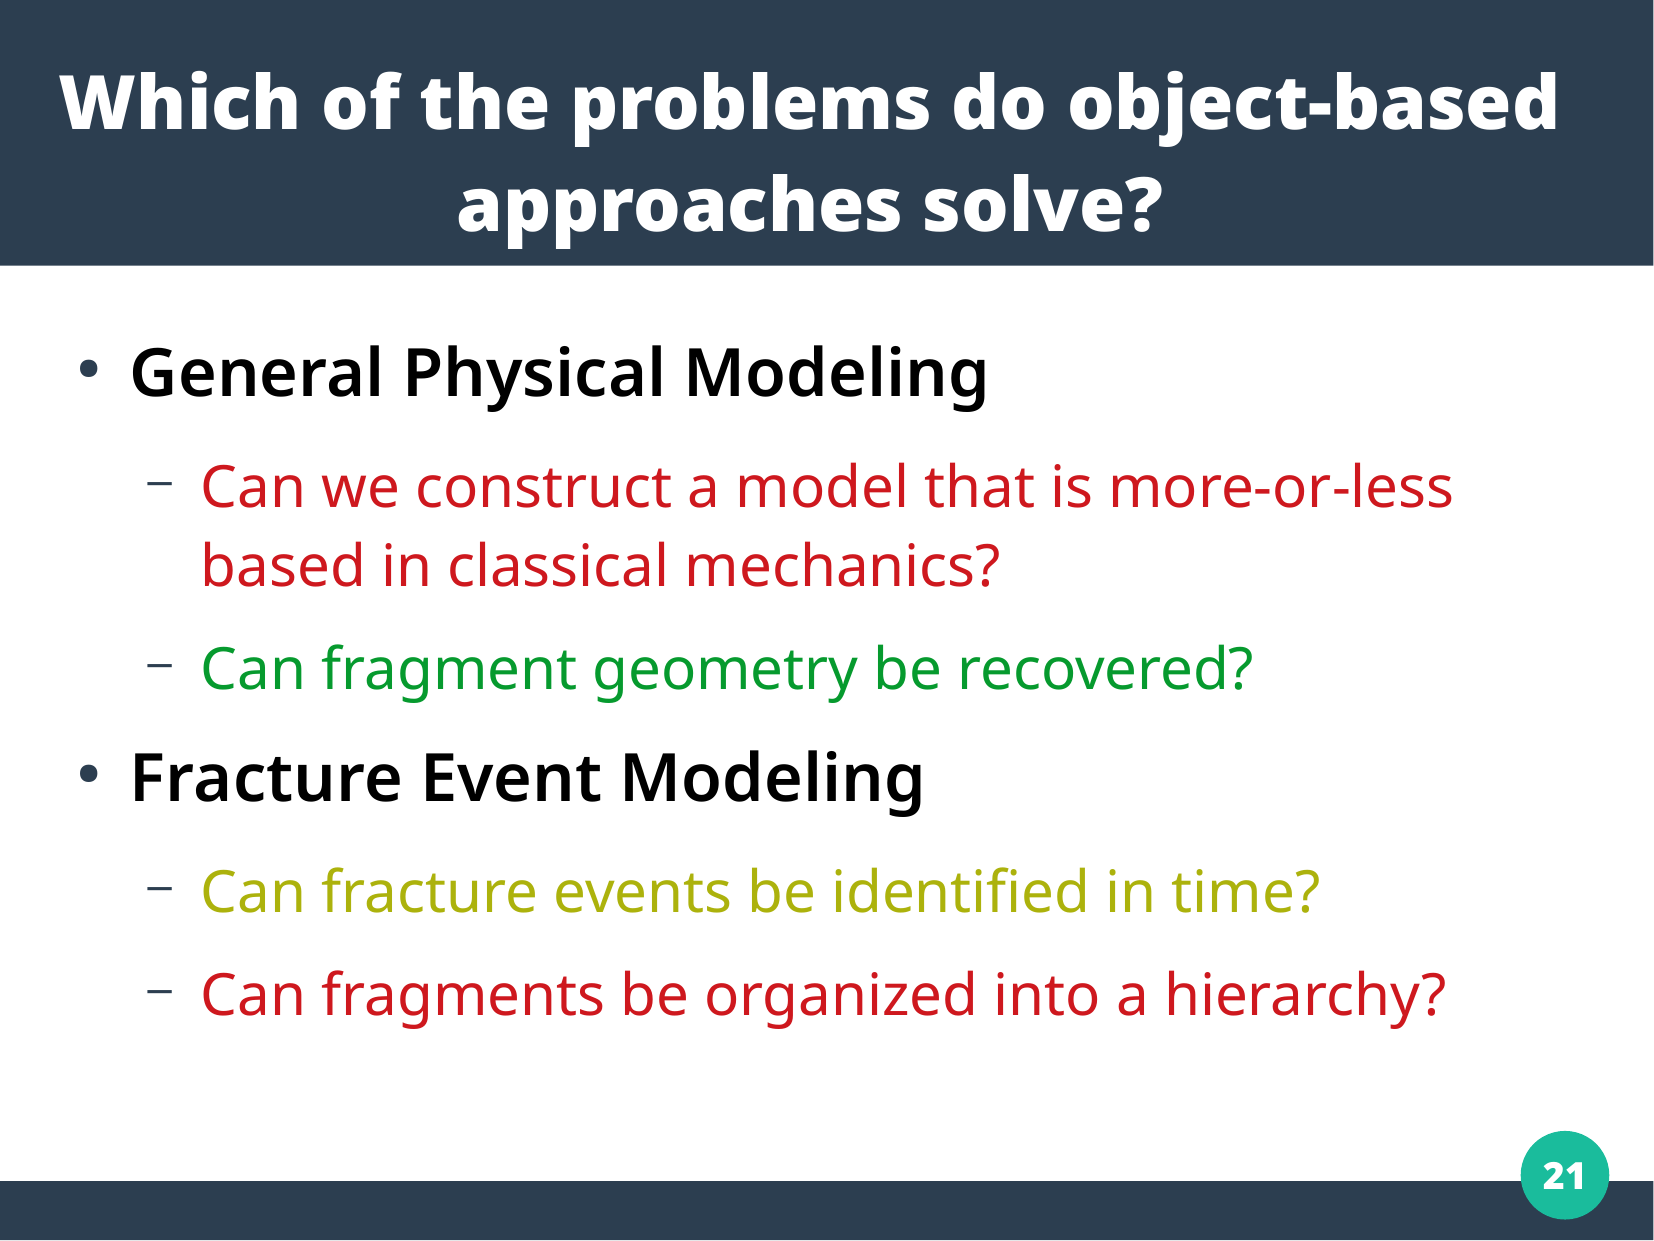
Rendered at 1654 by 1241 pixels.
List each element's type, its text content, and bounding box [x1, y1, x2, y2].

title Which of the problems do object-based approaches solve? [59, 49, 1595, 207]
list General Physical Modeling Can we construct a model that is more-or-less based in classical mechanics? Can fragment geometry be recovered? Fracture Event Modeling Can fracture events be identified in time? Can fragments be organized into a hierarchy? [59, 324, 1595, 1152]
